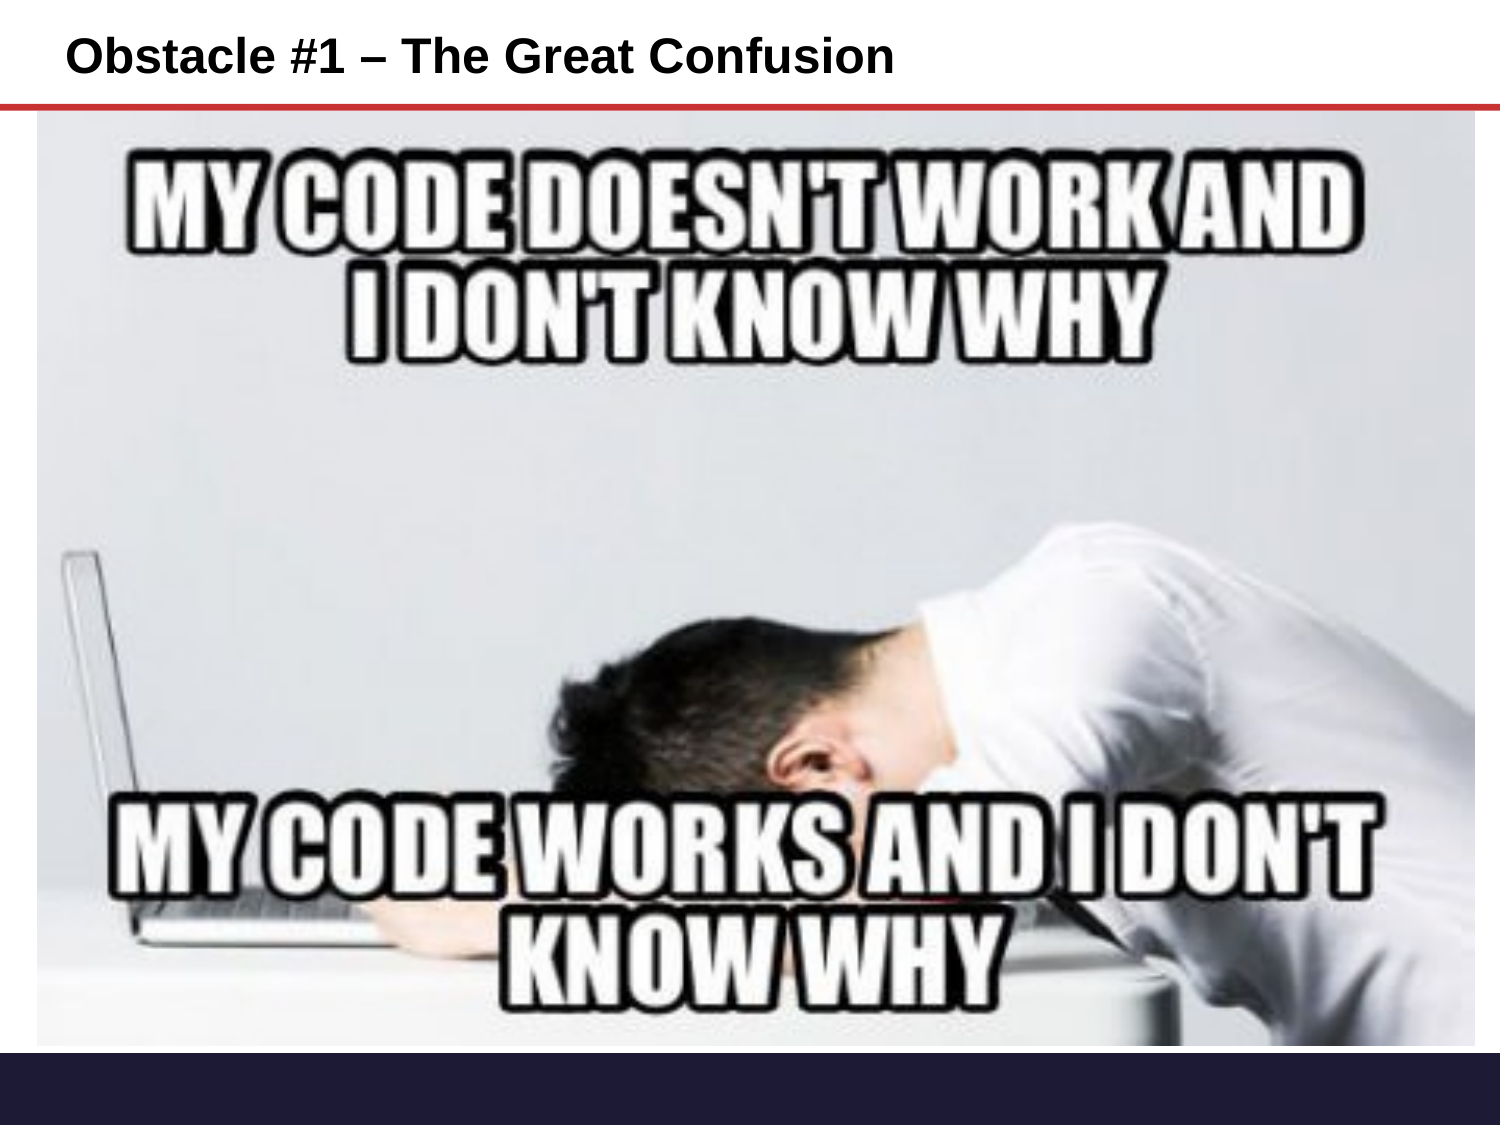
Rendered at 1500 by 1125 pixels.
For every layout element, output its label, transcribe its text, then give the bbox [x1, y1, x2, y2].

picture [37, 111, 1475, 1046]
title Obstacle #1 – The Great Confusion [50, 0, 948, 108]
